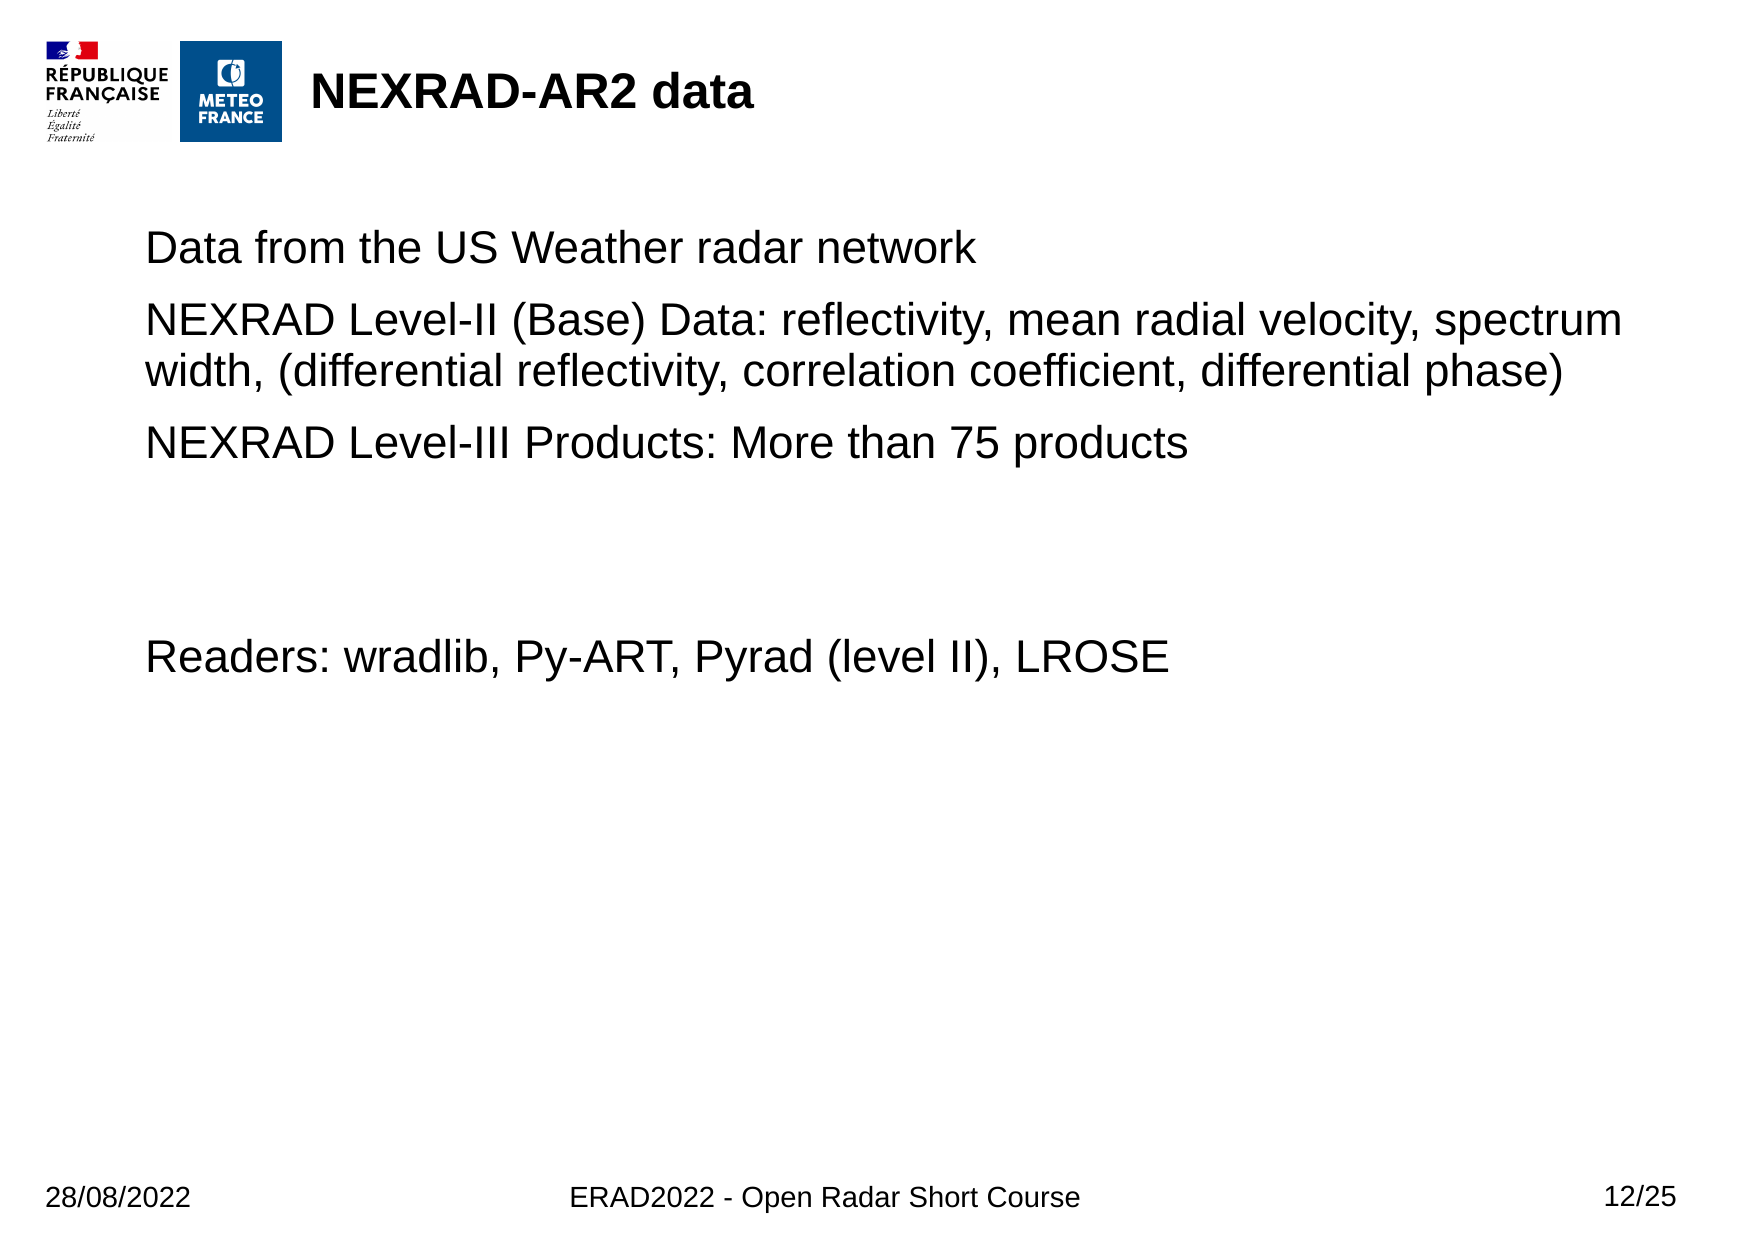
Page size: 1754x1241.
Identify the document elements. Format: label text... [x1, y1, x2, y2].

picture [180, 41, 282, 142]
list Data from the US Weather radar network NEXRAD Level-II (Base) Data: reflectivity, mean radial velocity, spectrum width, (differential reflectivity, correlation coefficient, differential phase) NEXRAD Level-III Products: More than 75 products Readers: wradlib, Py-ART, Pyrad (level II), LROSE [44, 222, 1712, 1118]
picture [46, 41, 172, 142]
title NEXRAD-AR2 data [310, 40, 1697, 142]
